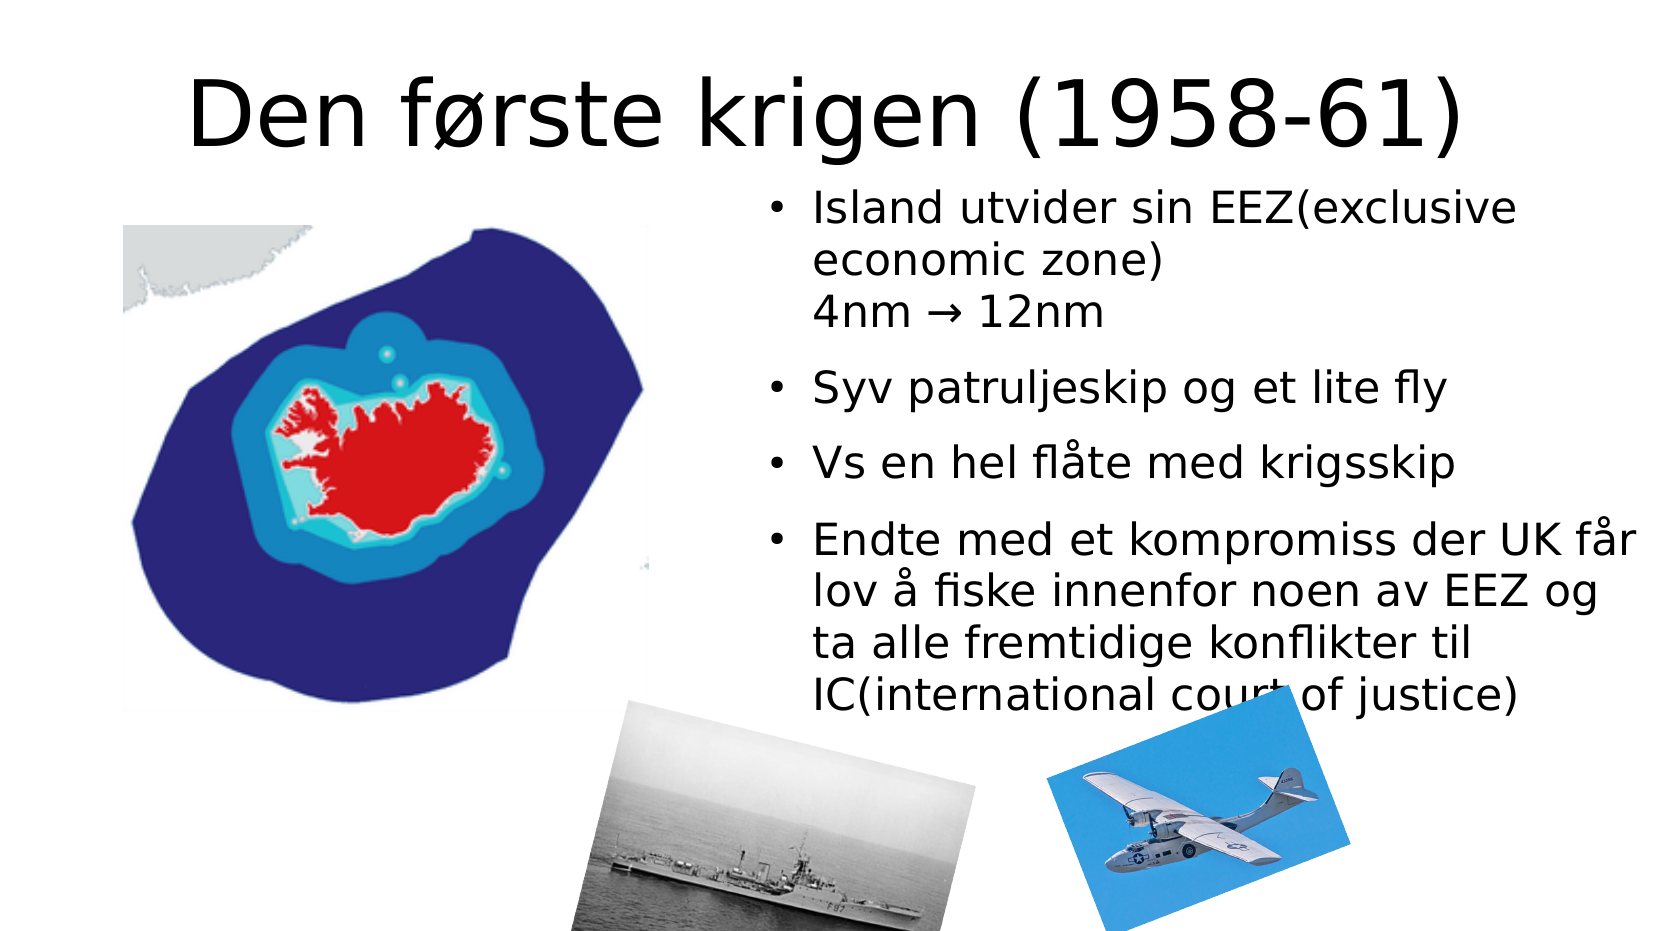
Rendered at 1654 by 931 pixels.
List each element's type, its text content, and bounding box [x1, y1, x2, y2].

picture [1046, 684, 1351, 931]
title Den første krigen (1958-61) [82, 37, 1571, 193]
picture [123, 225, 976, 931]
list Island utvider sin EEZ(exclusive economic zone) 4nm → 12nm Syv patruljeskip og et lite fly Vs en hel flåte med krigsskip Endte med et kompromiss der UK får lov å fiske innenfor noen av EEZ og ta alle fremtidige konflikter til IC(international court of justice) [754, 182, 1654, 722]
